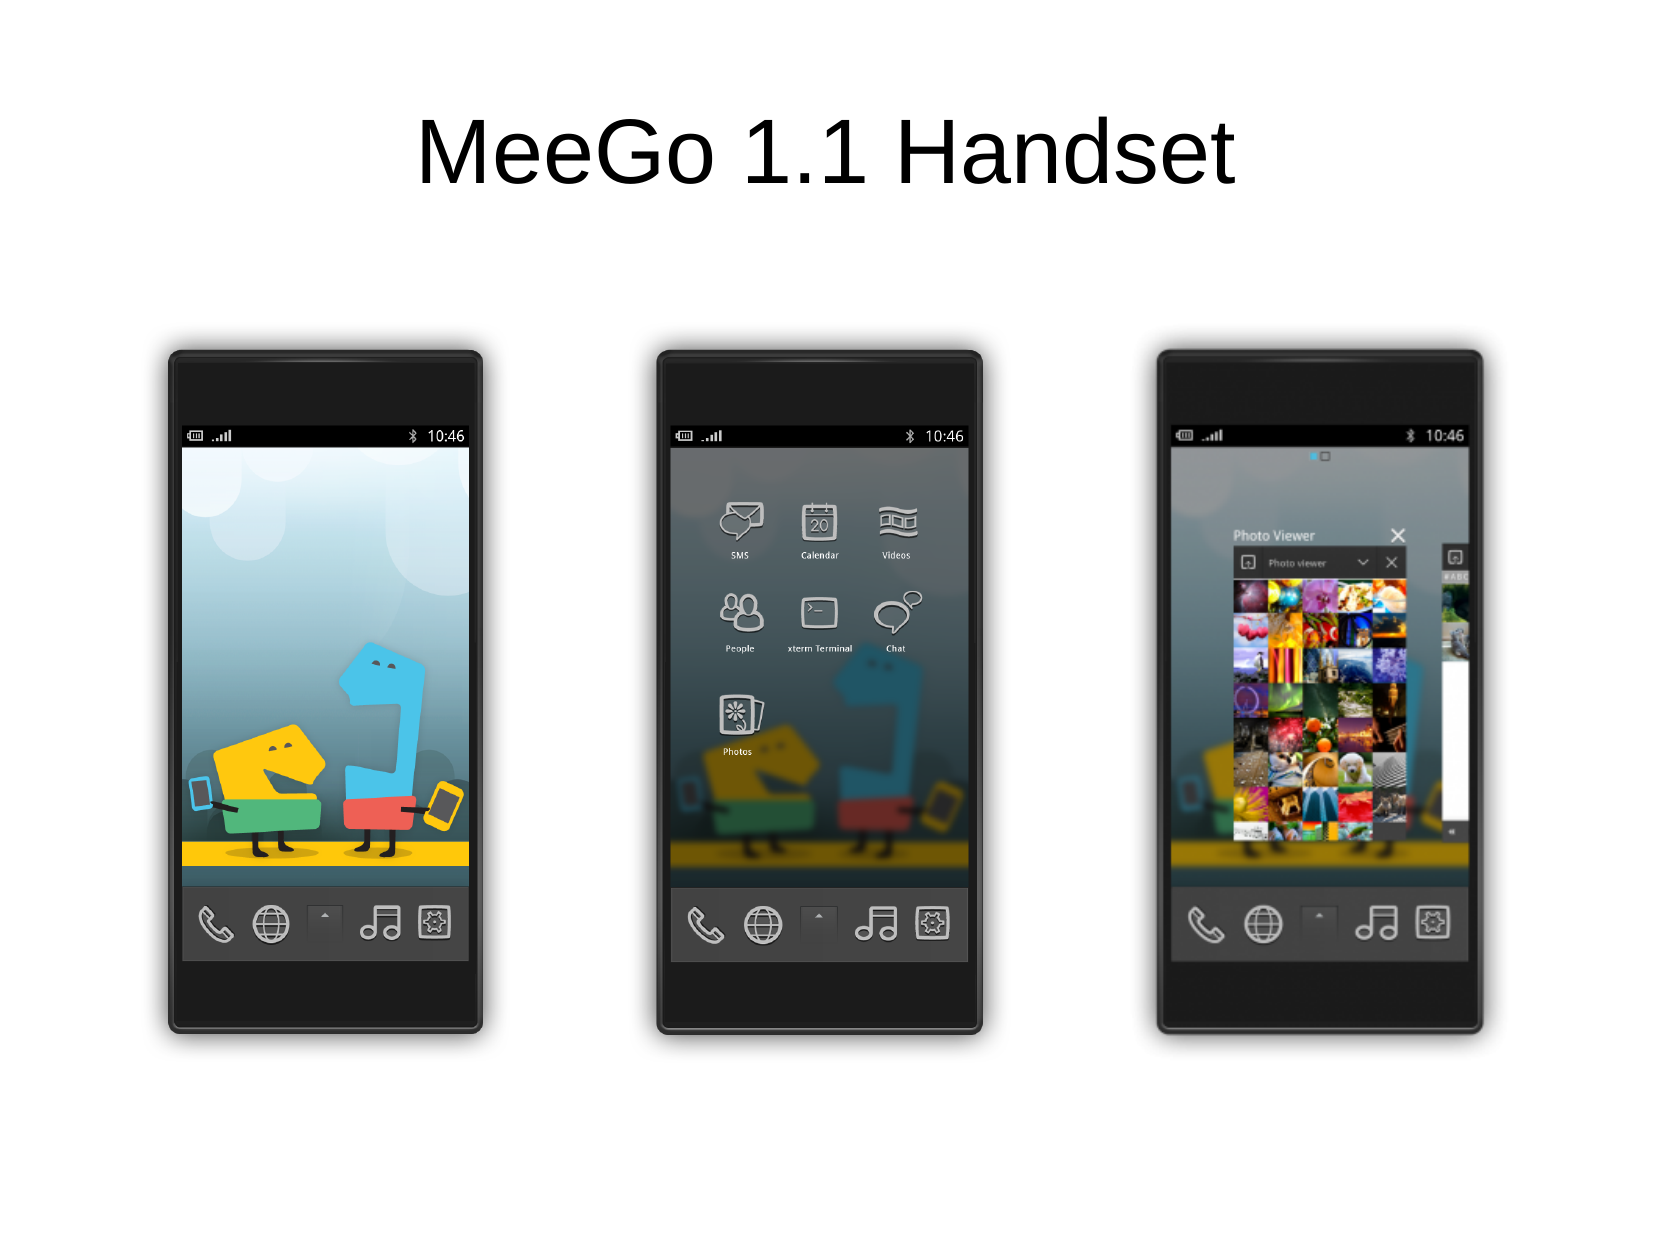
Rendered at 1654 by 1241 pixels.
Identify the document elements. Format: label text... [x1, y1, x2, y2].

title MeeGo 1.1 Handset [82, 56, 1571, 249]
picture [138, 322, 515, 1063]
picture [625, 322, 1016, 1064]
picture [1126, 322, 1517, 1064]
